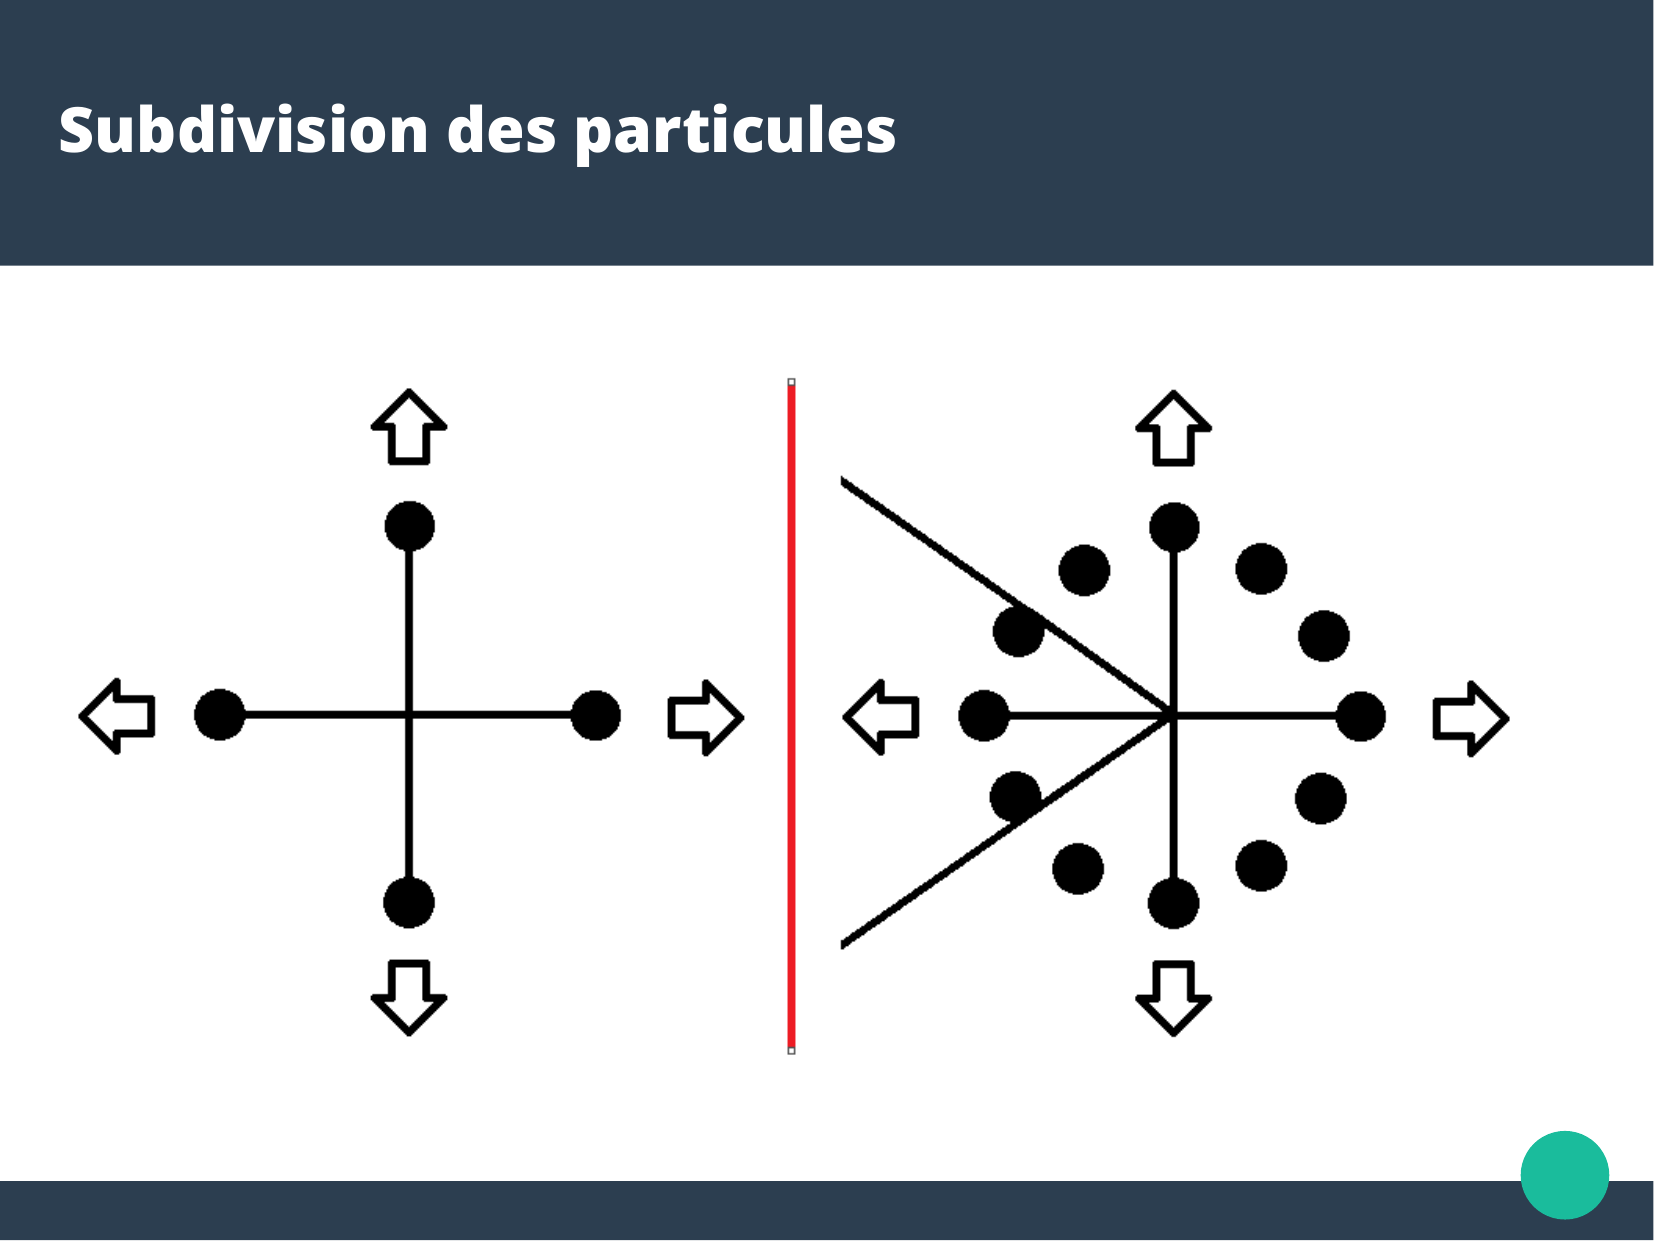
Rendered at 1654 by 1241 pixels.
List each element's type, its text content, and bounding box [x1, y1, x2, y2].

picture [60, 344, 1621, 1096]
title Subdivision des particules [59, 49, 1595, 207]
